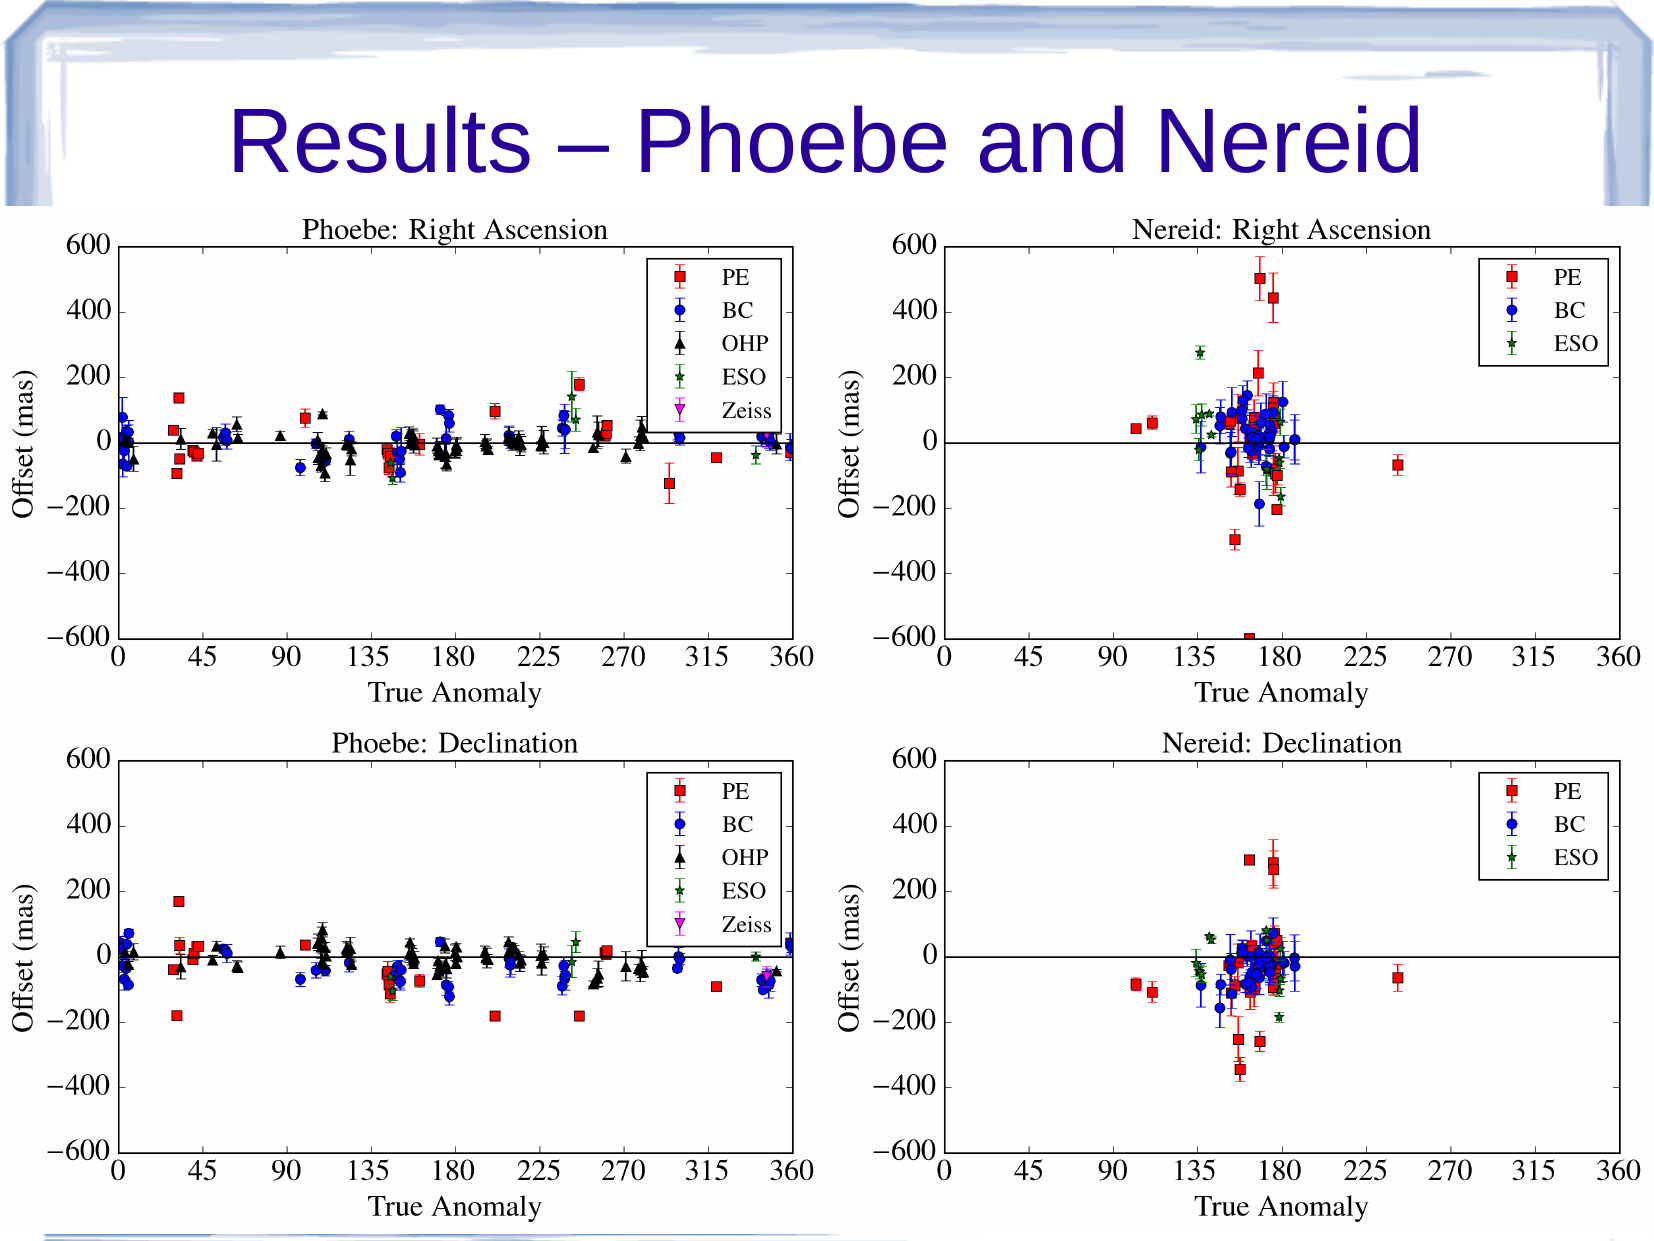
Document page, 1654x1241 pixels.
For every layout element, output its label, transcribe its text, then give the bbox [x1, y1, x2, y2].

picture [0, 0, 1654, 1241]
title Results – Phoebe and Nereid [82, 37, 1571, 206]
